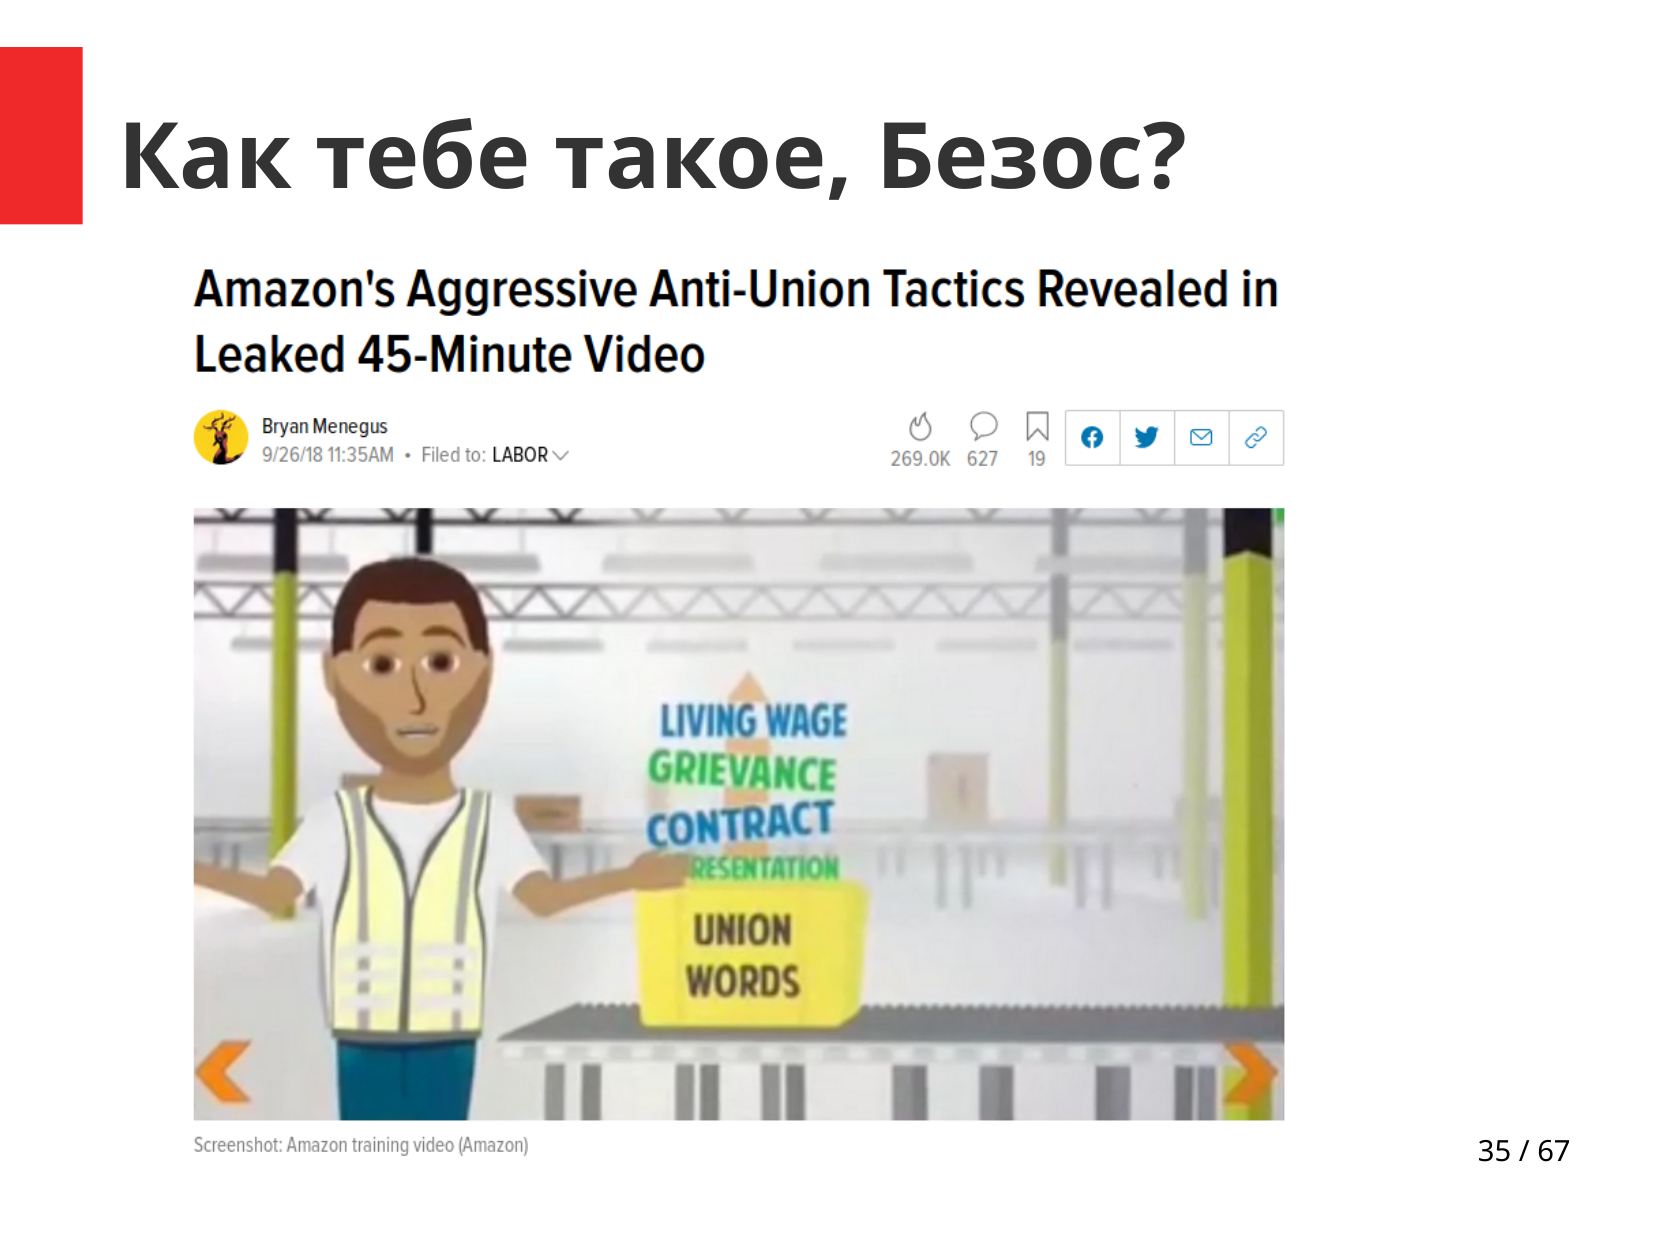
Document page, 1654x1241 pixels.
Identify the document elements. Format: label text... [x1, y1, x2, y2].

title Как тебе такое, Безос? [118, 49, 1571, 257]
picture [149, 256, 1335, 1167]
